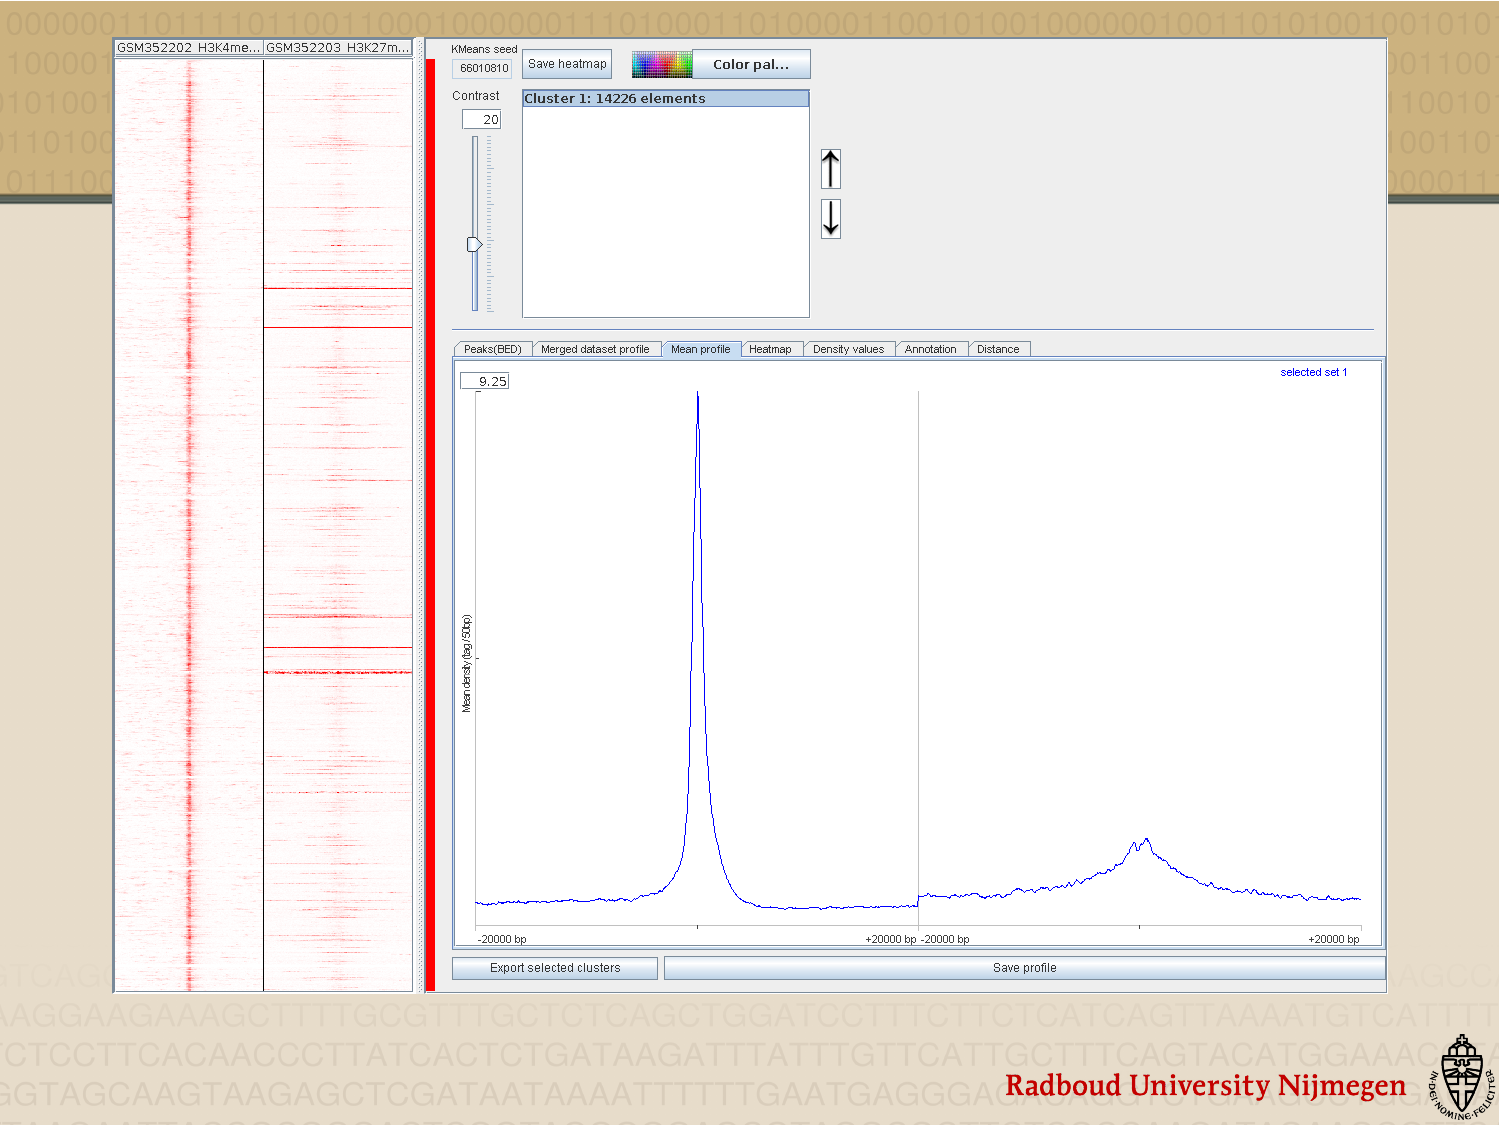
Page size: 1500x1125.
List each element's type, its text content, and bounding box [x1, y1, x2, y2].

title Creating profiles [75, 7, 1425, 196]
picture [0, 1, 1500, 1125]
